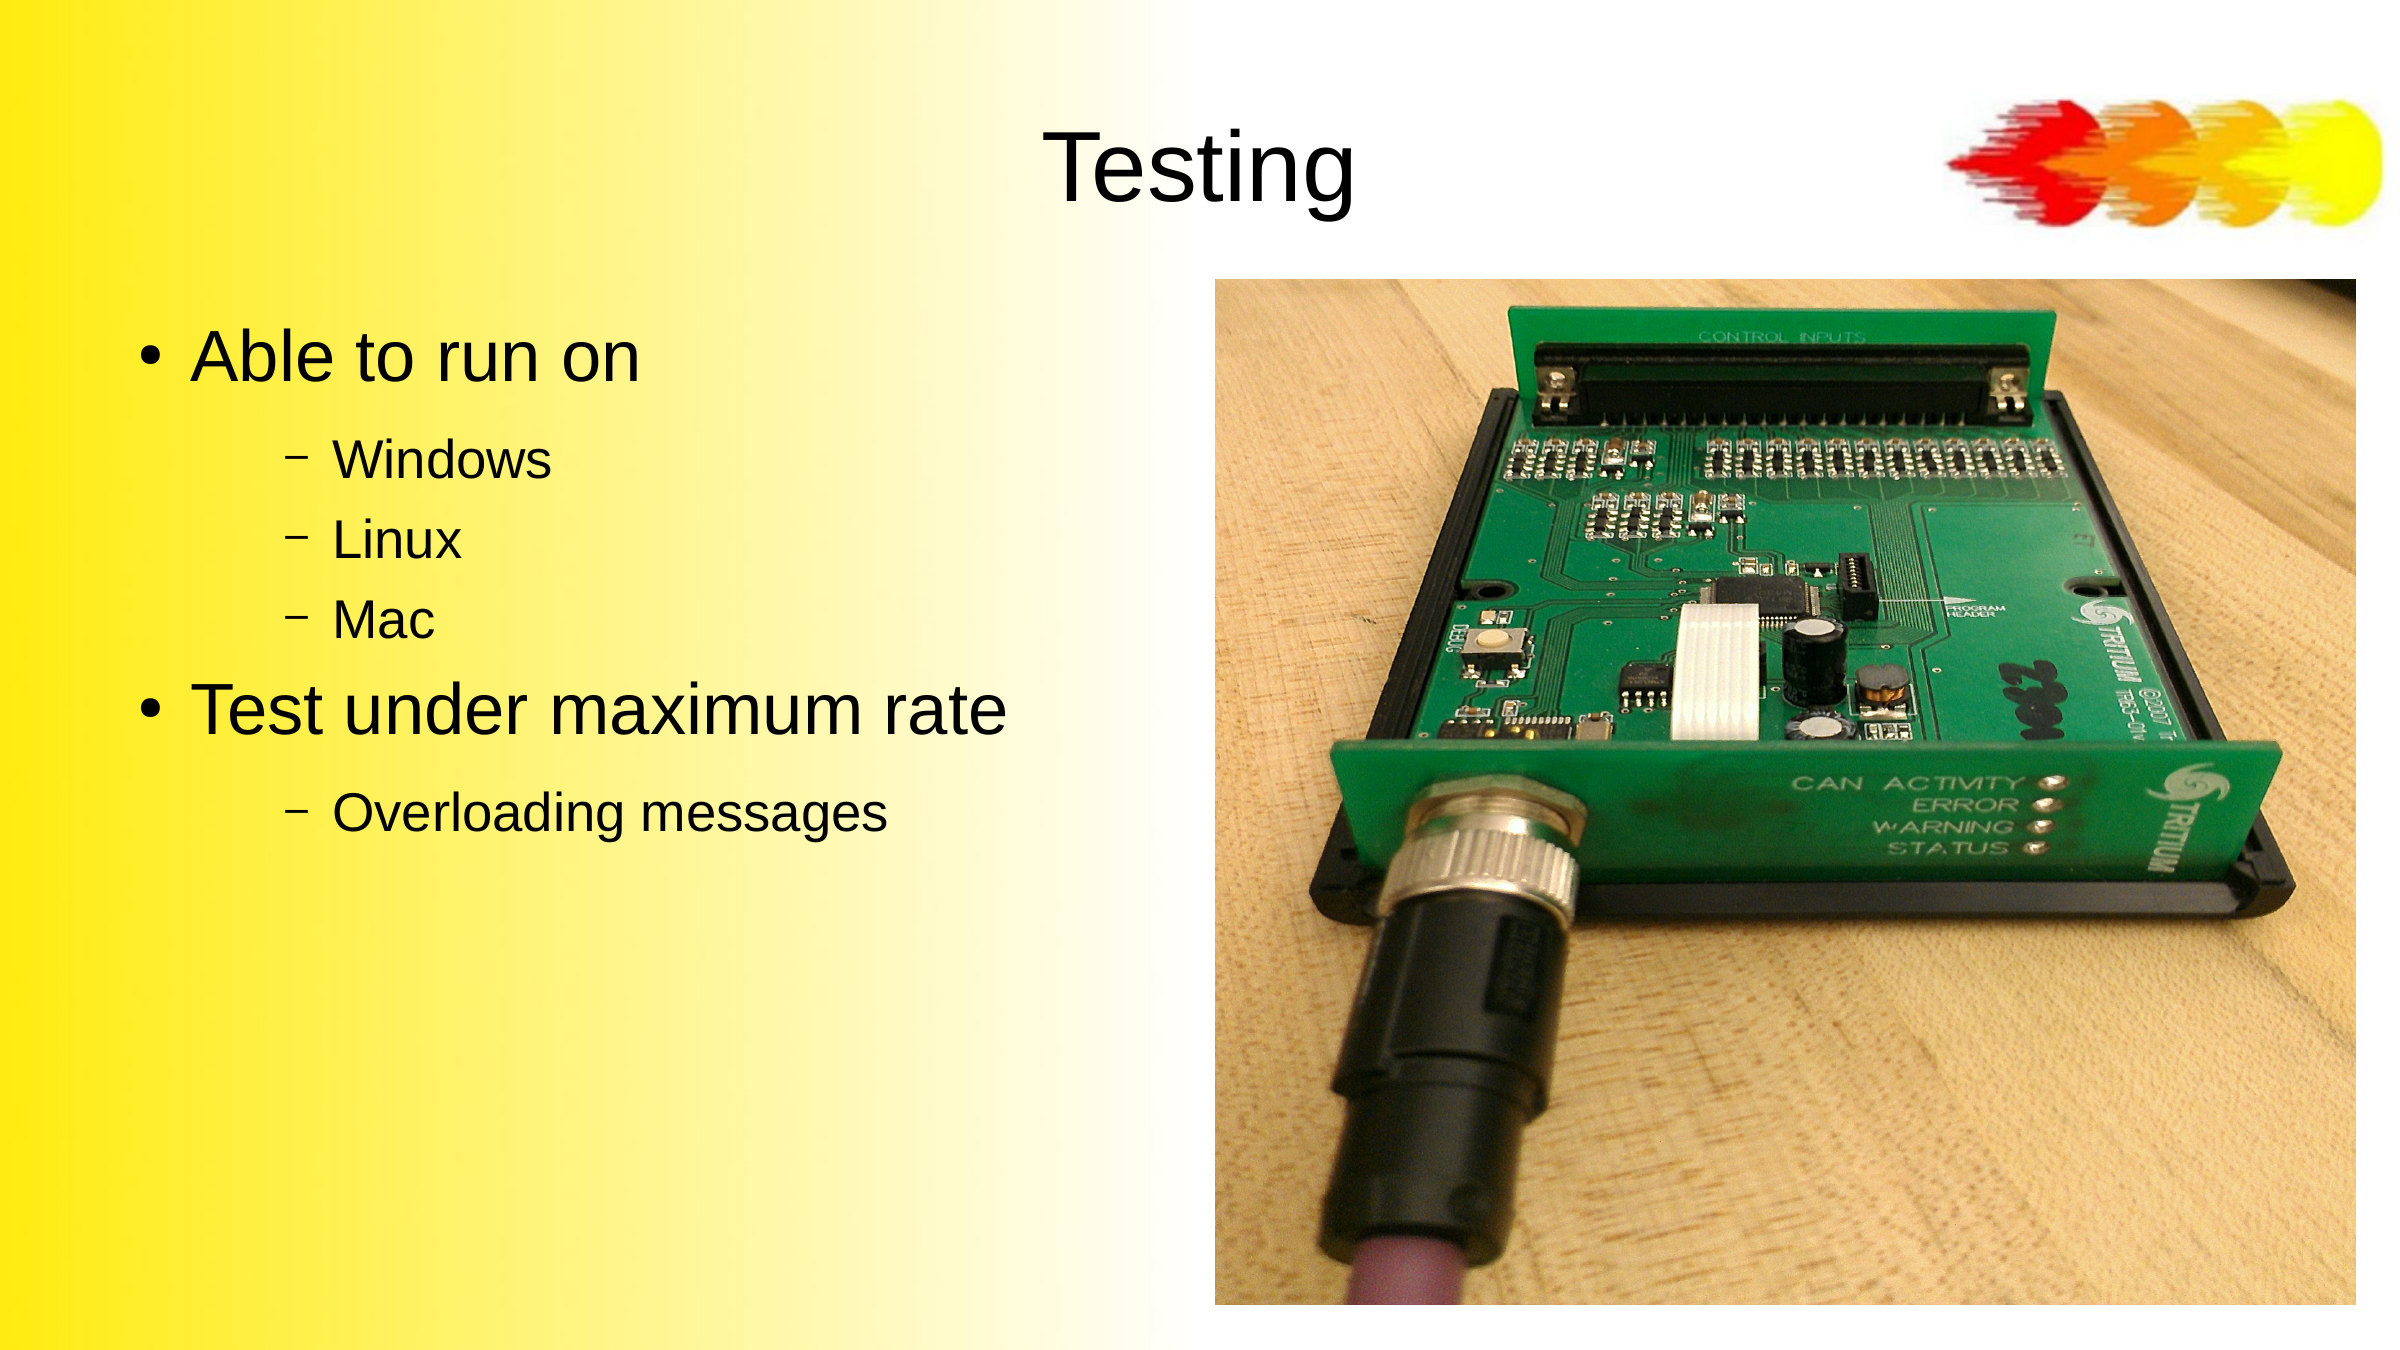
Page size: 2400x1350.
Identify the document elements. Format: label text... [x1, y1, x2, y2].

title Testing [120, 53, 2280, 280]
picture [0, 0, 2400, 1350]
list Able to run on Windows Linux Mac Test under maximum rate Overloading messages [120, 315, 1175, 1099]
